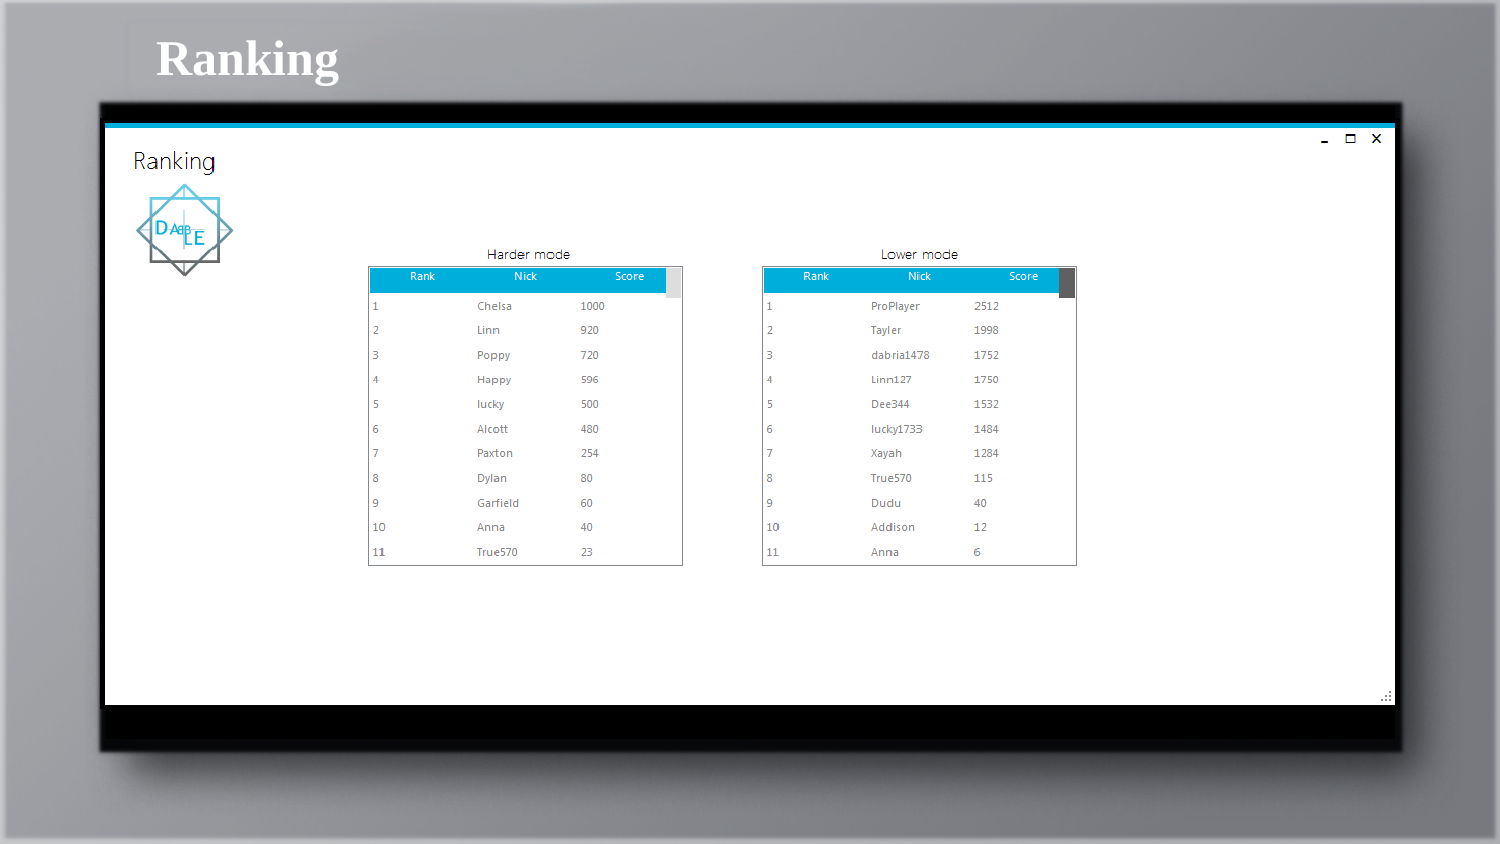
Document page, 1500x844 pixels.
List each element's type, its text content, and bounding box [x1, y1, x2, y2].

text_box Ranking [141, 23, 1382, 118]
picture [0, 0, 1500, 844]
